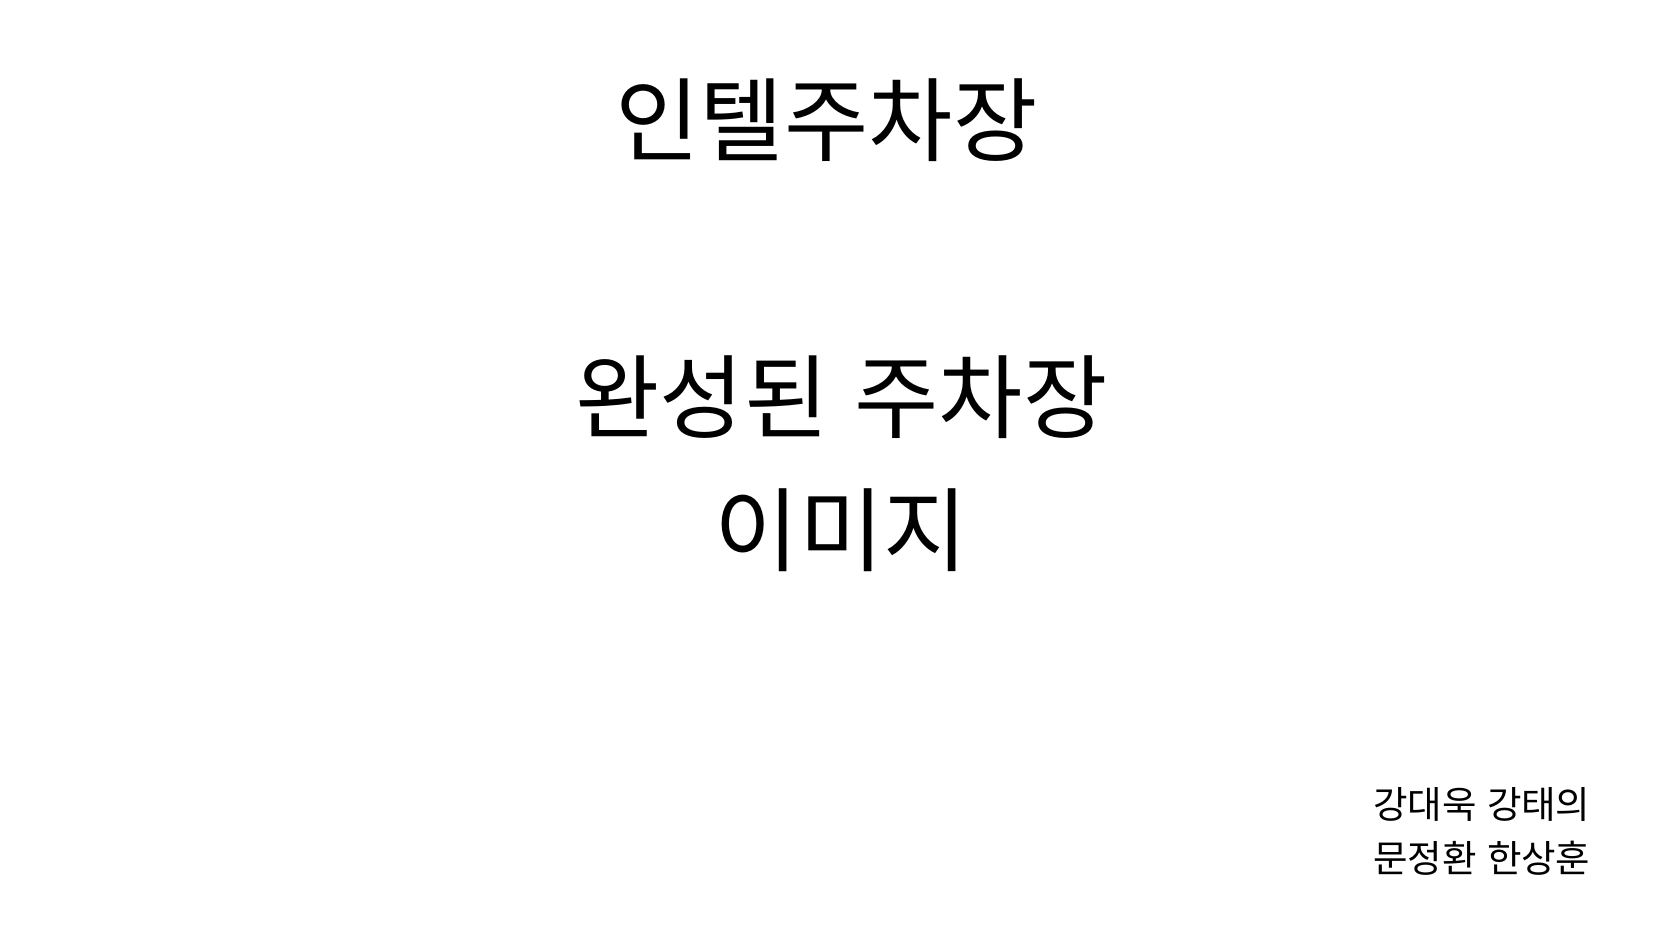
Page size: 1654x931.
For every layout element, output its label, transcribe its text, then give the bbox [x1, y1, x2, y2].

title 인텔주차장 [82, 37, 1571, 193]
text_box 강대욱 강태의 문정환 한상훈 [1358, 767, 1625, 892]
title 완성된 주차장 이미지 [531, 324, 1152, 591]
